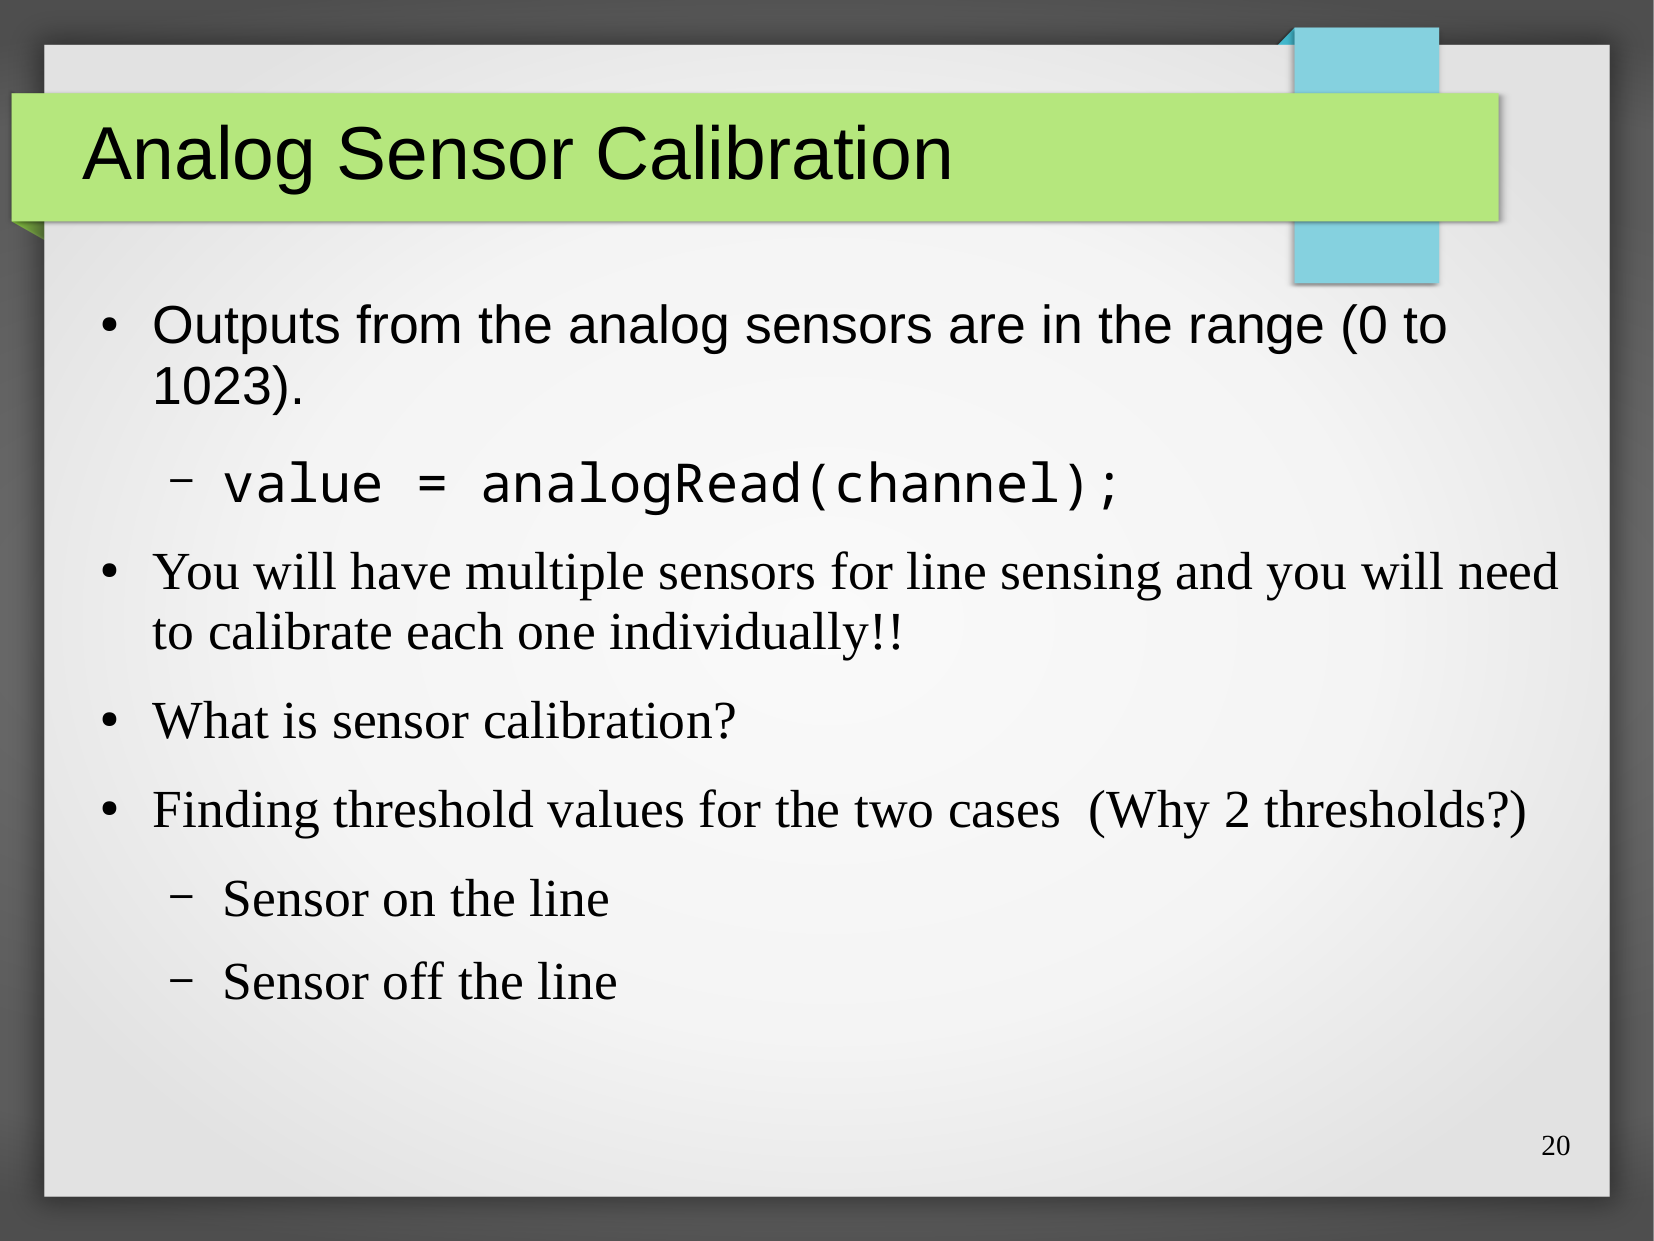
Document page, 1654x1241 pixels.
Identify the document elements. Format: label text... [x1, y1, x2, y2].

picture [0, 0, 1654, 1241]
title Analog Sensor Calibration [82, 94, 1264, 213]
list Outputs from the analog sensors are in the range (0 to 1023). value = analogRead(channel); You will have multiple sensors for line sensing and you will need to calibrate each one individually!! What is sensor calibration? Finding threshold values for the two cases (Why 2 thresholds?) Sensor on the line Sensor off the line [82, 295, 1571, 1015]
